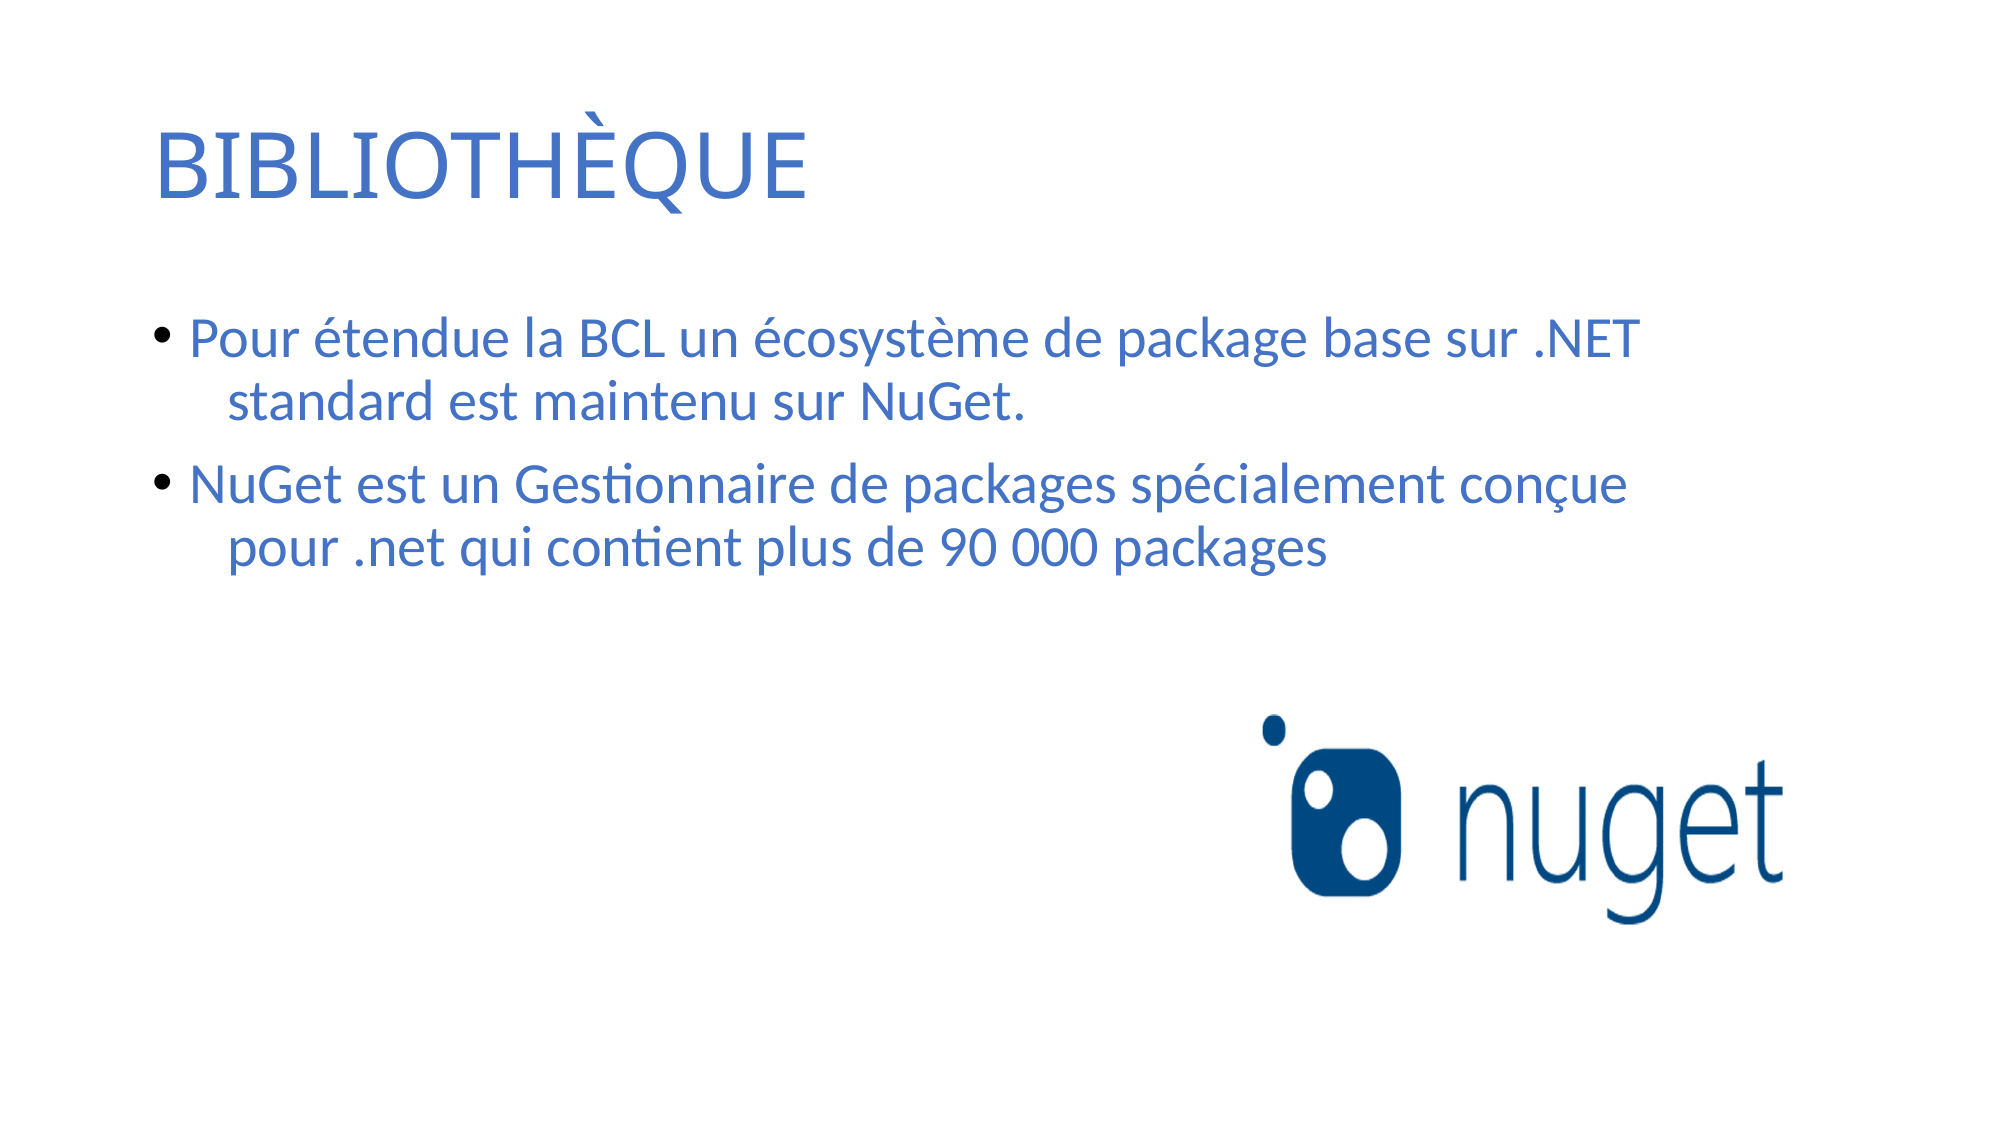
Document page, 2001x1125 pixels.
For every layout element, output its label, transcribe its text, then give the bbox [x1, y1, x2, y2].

picture [1232, 613, 1813, 1025]
title BIBLIOTHÈQUE [137, 59, 1863, 278]
list Pour étendue la BCL un écosystème de package base sur .NET standard est maintenu sur NuGet. NuGet est un Gestionnaire de packages spécialement conçue pour .net qui contient plus de 90 000 packages [137, 299, 1863, 1014]
